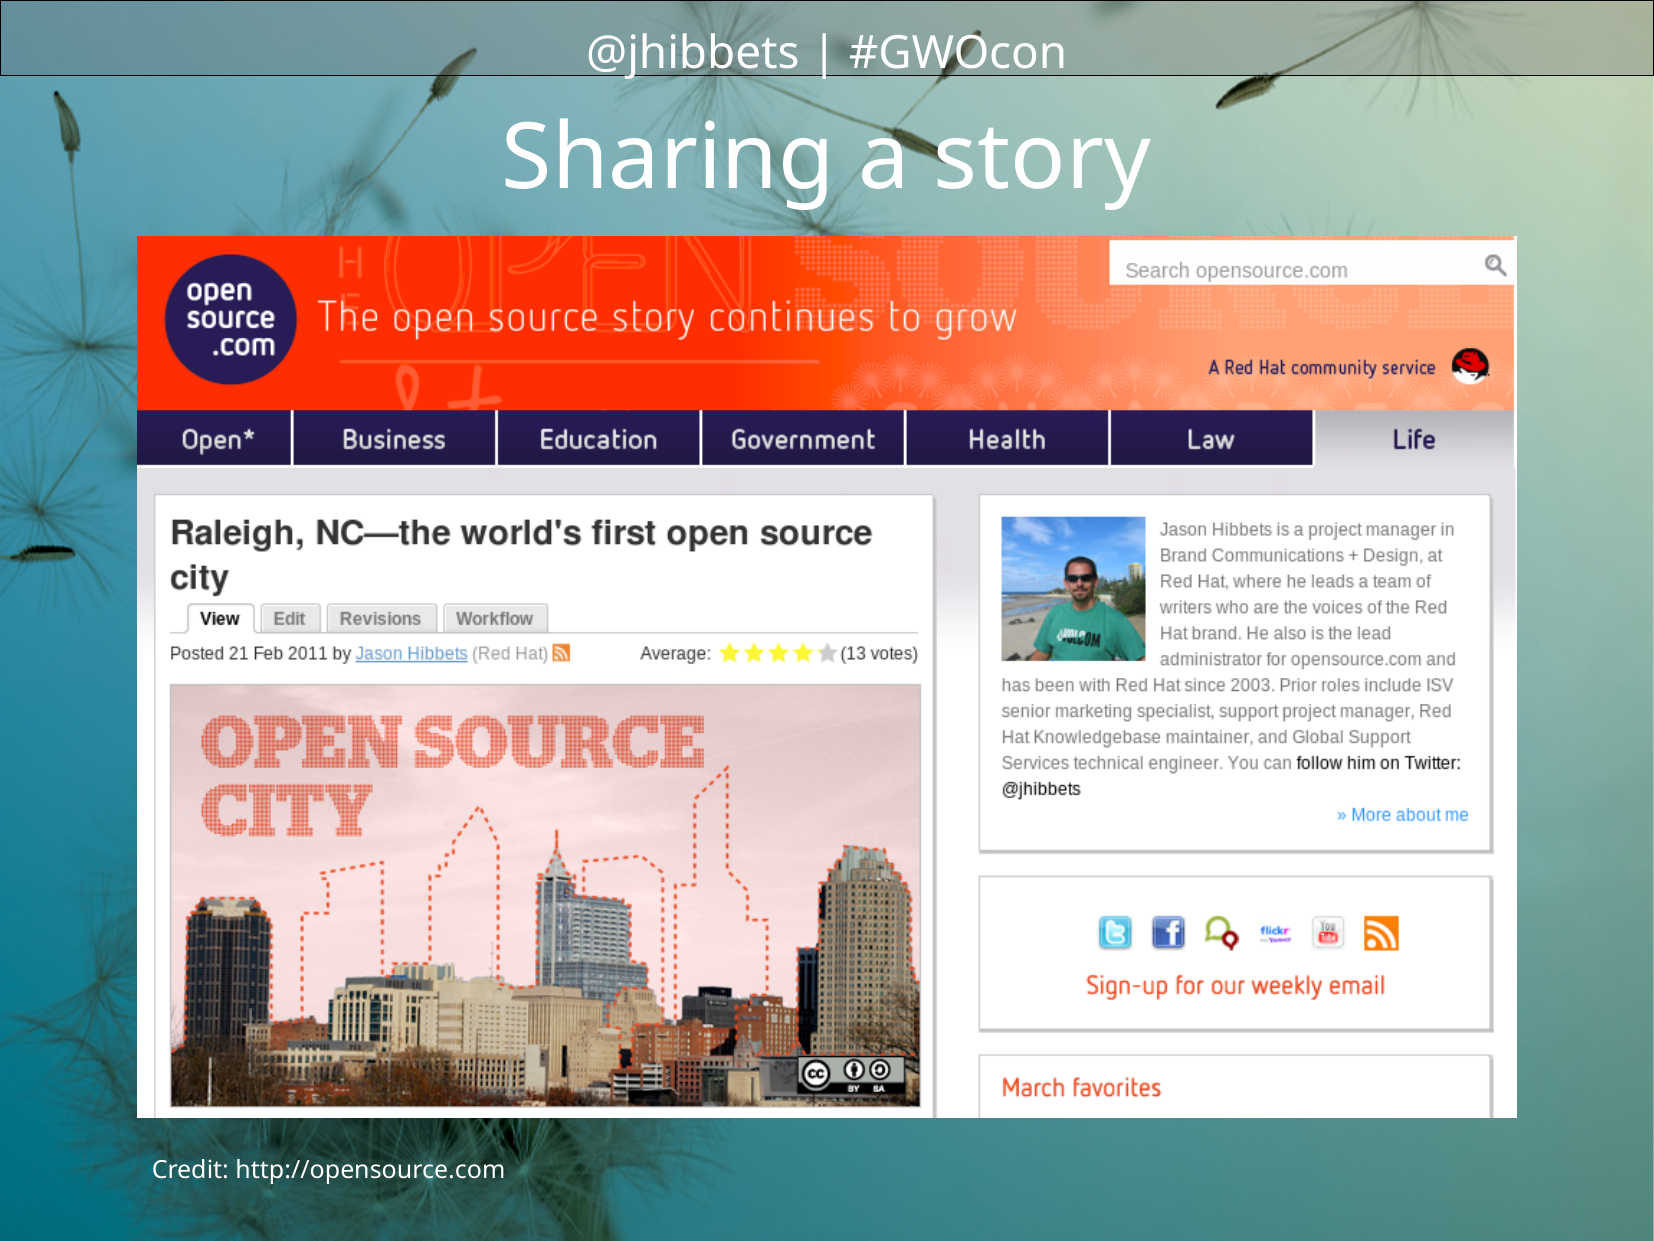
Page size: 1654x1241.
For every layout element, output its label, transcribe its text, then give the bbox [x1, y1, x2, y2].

text_box Credit: http://opensource.com [137, 1144, 525, 1188]
picture [0, 76, 1654, 1241]
title Sharing a story [82, 49, 1571, 257]
